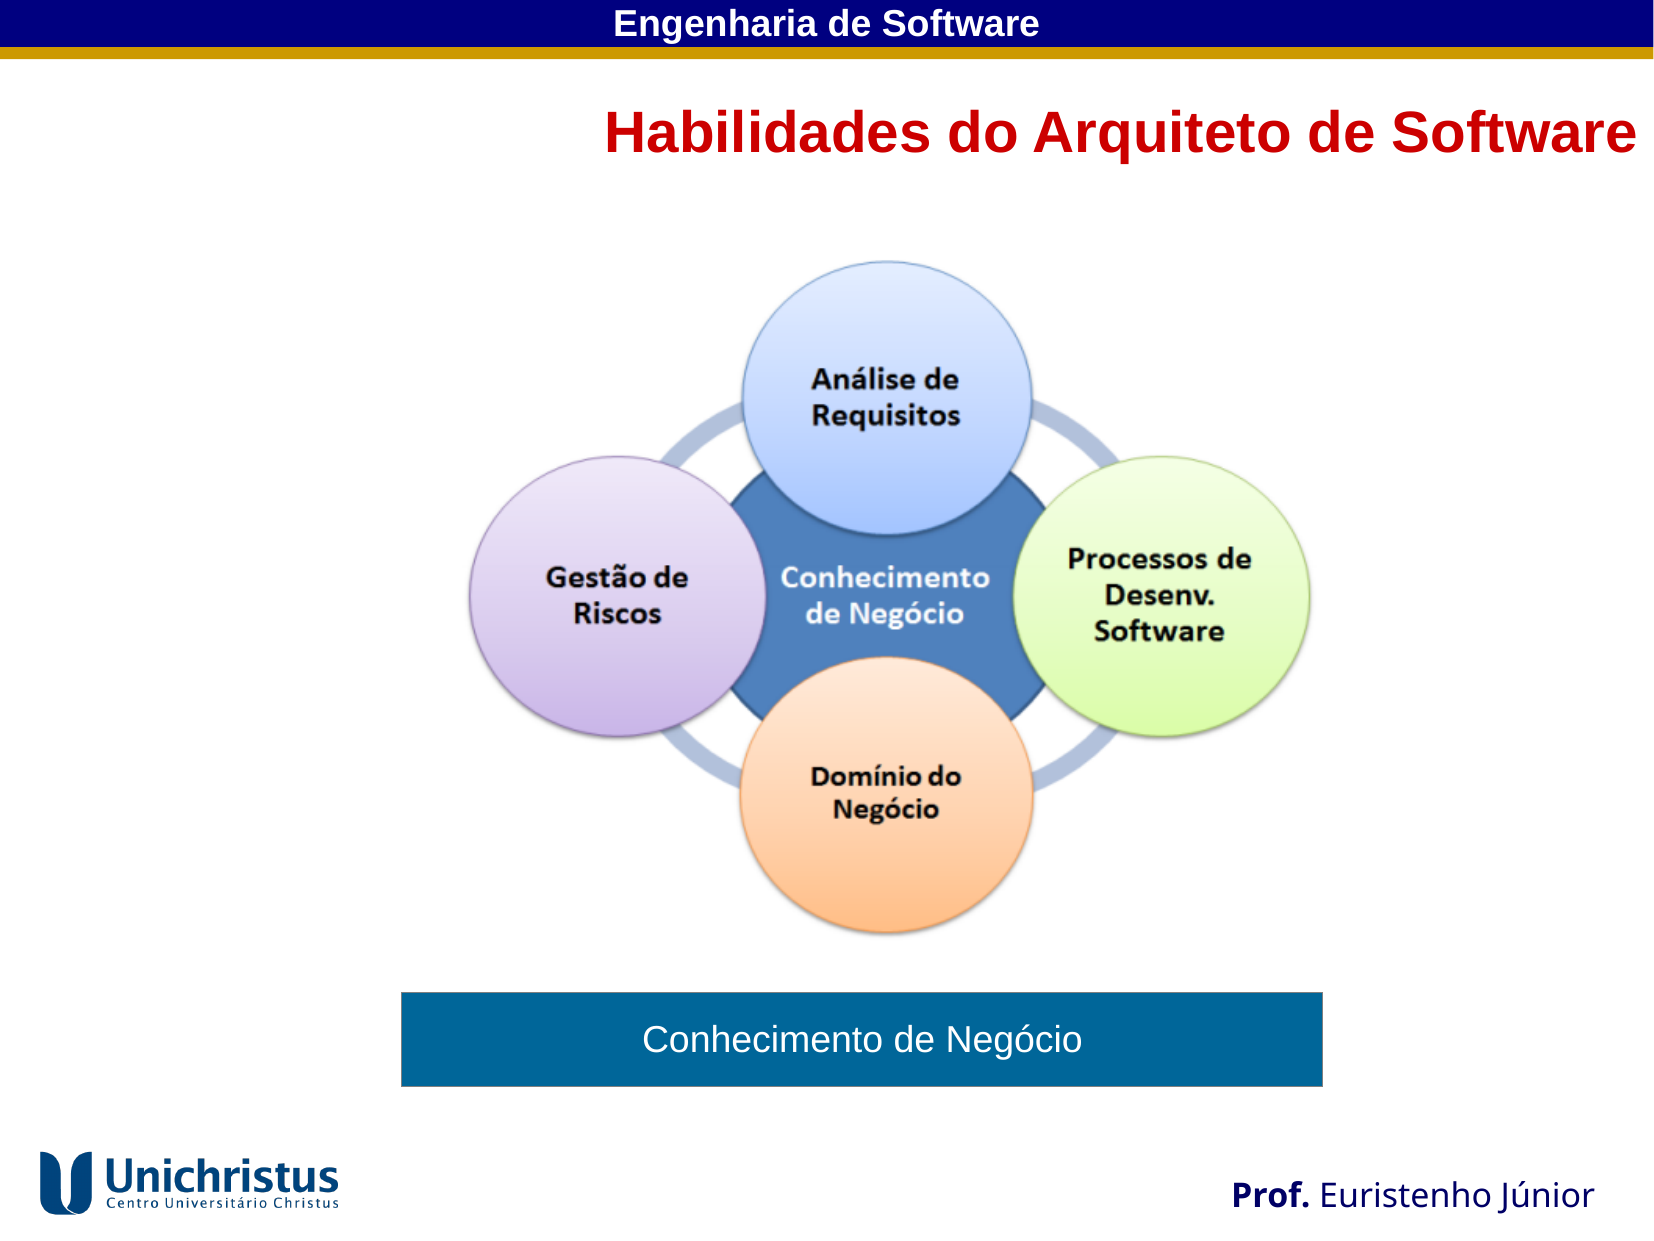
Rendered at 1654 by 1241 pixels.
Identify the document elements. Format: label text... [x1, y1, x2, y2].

text_box Prof. Euristenho Júnior [1216, 1163, 1654, 1224]
picture [413, 259, 1323, 942]
text_box Engenharia de Software [0, 0, 1654, 47]
text_box Conhecimento de Negócio [401, 992, 1323, 1087]
picture [35, 1148, 343, 1217]
text_box Habilidades do Arquiteto de Software [589, 92, 1654, 173]
text_box [0, 47, 1654, 60]
